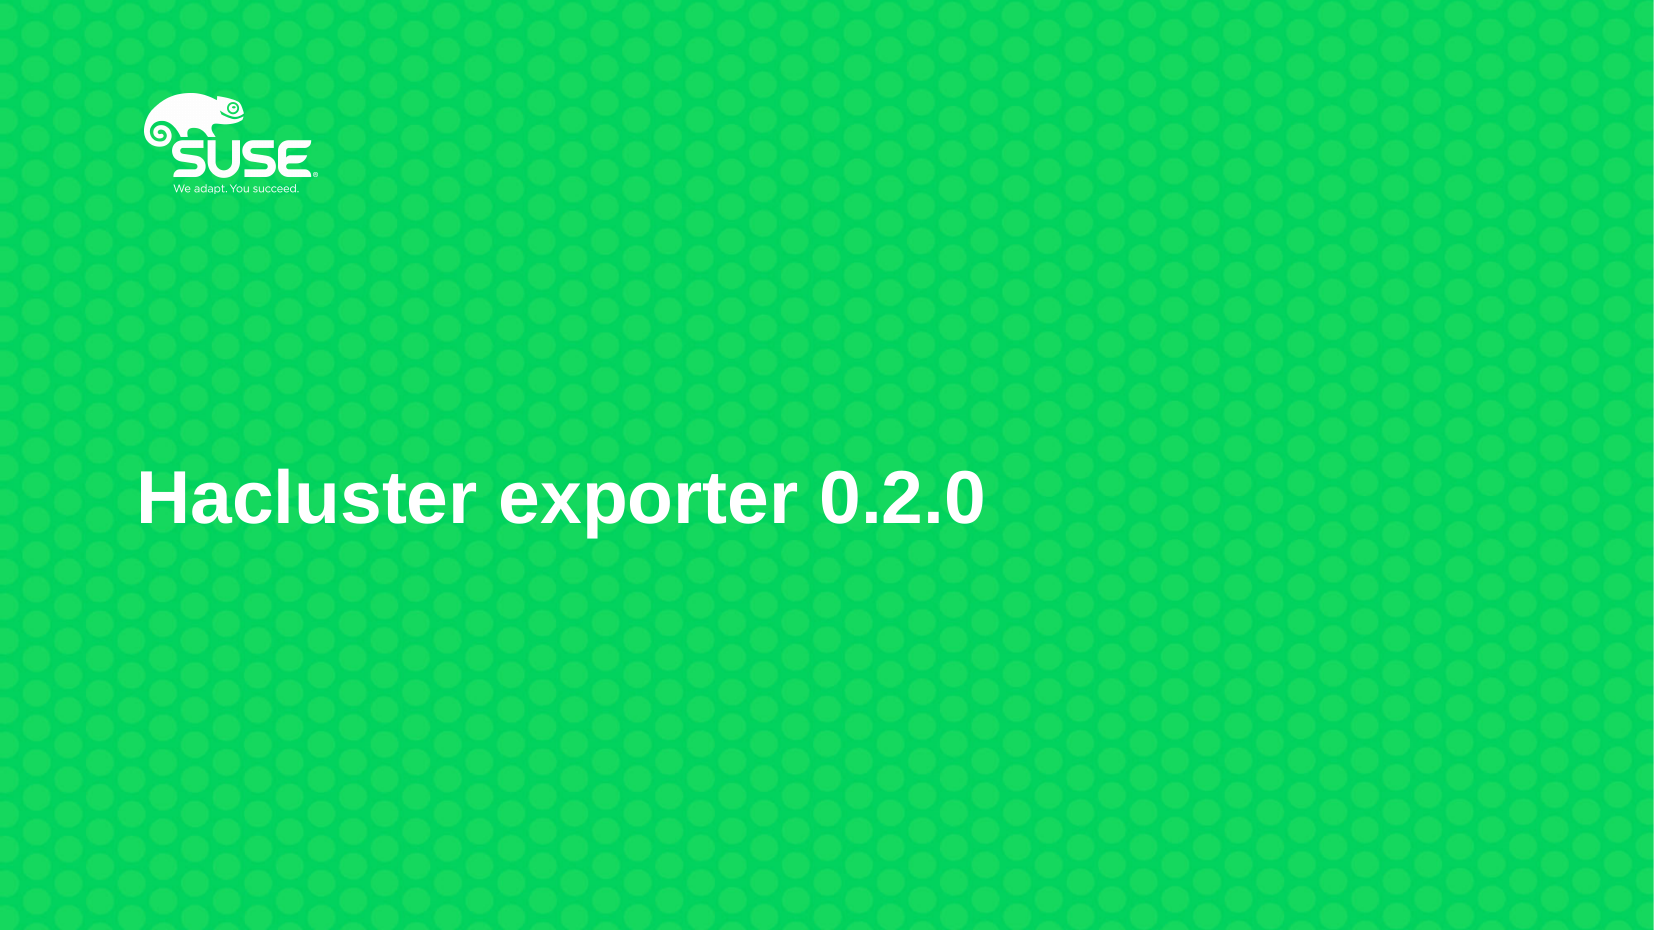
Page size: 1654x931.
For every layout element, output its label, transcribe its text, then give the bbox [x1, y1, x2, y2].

picture [0, 0, 1654, 930]
title Hacluster exporter 0.2.0 [121, 217, 1531, 541]
